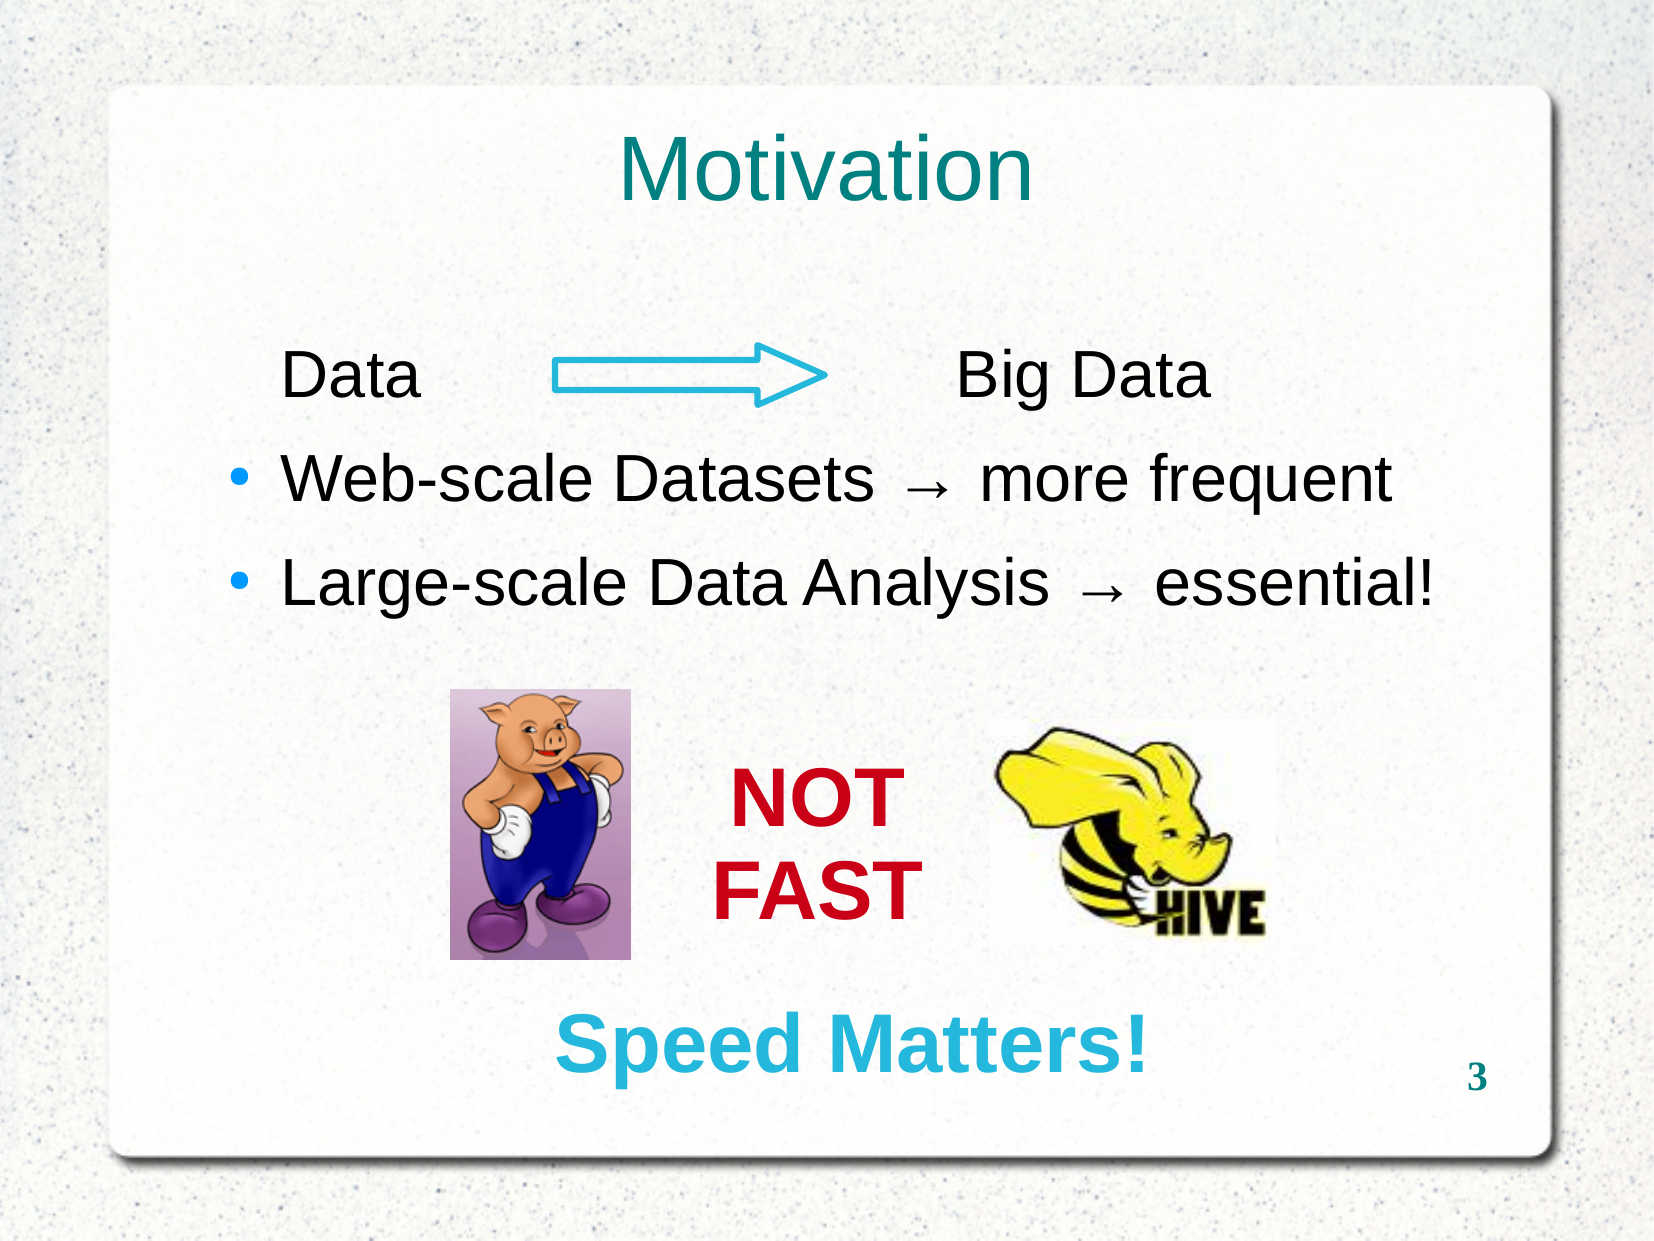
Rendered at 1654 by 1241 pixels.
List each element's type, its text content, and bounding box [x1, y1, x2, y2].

text_box [555, 345, 826, 406]
title Motivation [118, 96, 1536, 241]
list Data Big Data Web-scale Datasets → more frequent Large-scale Data Analysis → essential! [210, 336, 1506, 1021]
text_box Speed Matters! [540, 990, 1201, 1098]
picture [0, 0, 1654, 1241]
text_box NOT FAST [690, 744, 946, 946]
